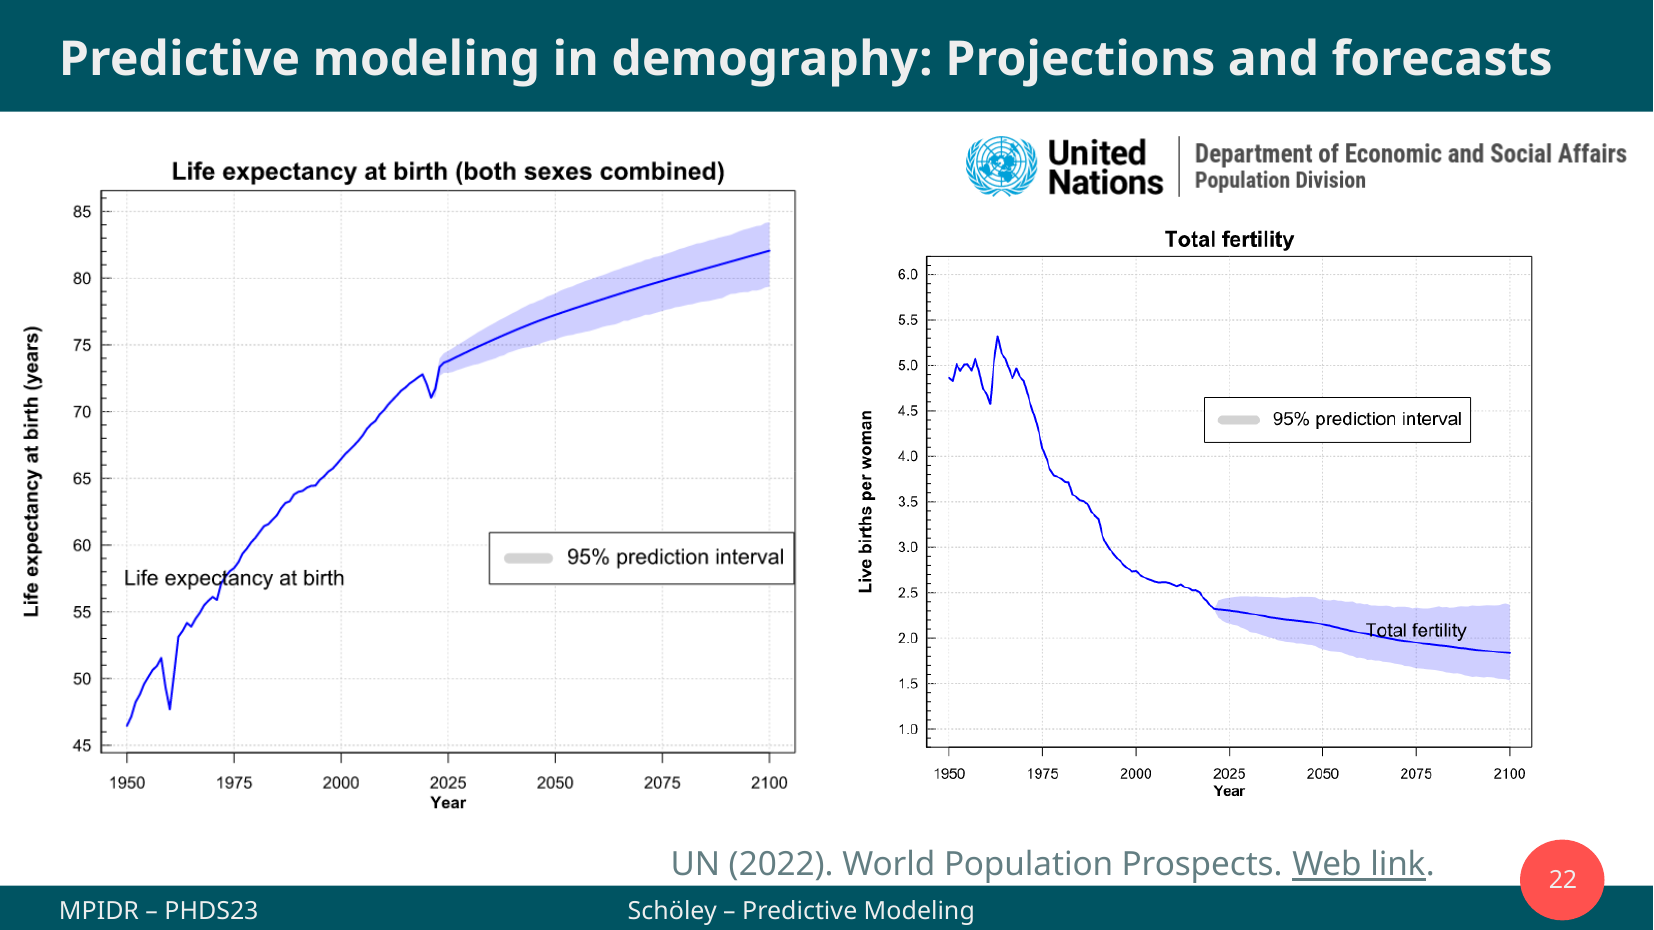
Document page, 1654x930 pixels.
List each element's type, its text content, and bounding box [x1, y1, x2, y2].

text_box UN (2022). World Population Prospects. Web link. [655, 832, 1653, 887]
picture [22, 151, 815, 833]
picture [857, 221, 1549, 816]
picture [955, 116, 1639, 216]
title Predictive modeling in demography: Projections and forecasts [58, 0, 1594, 117]
